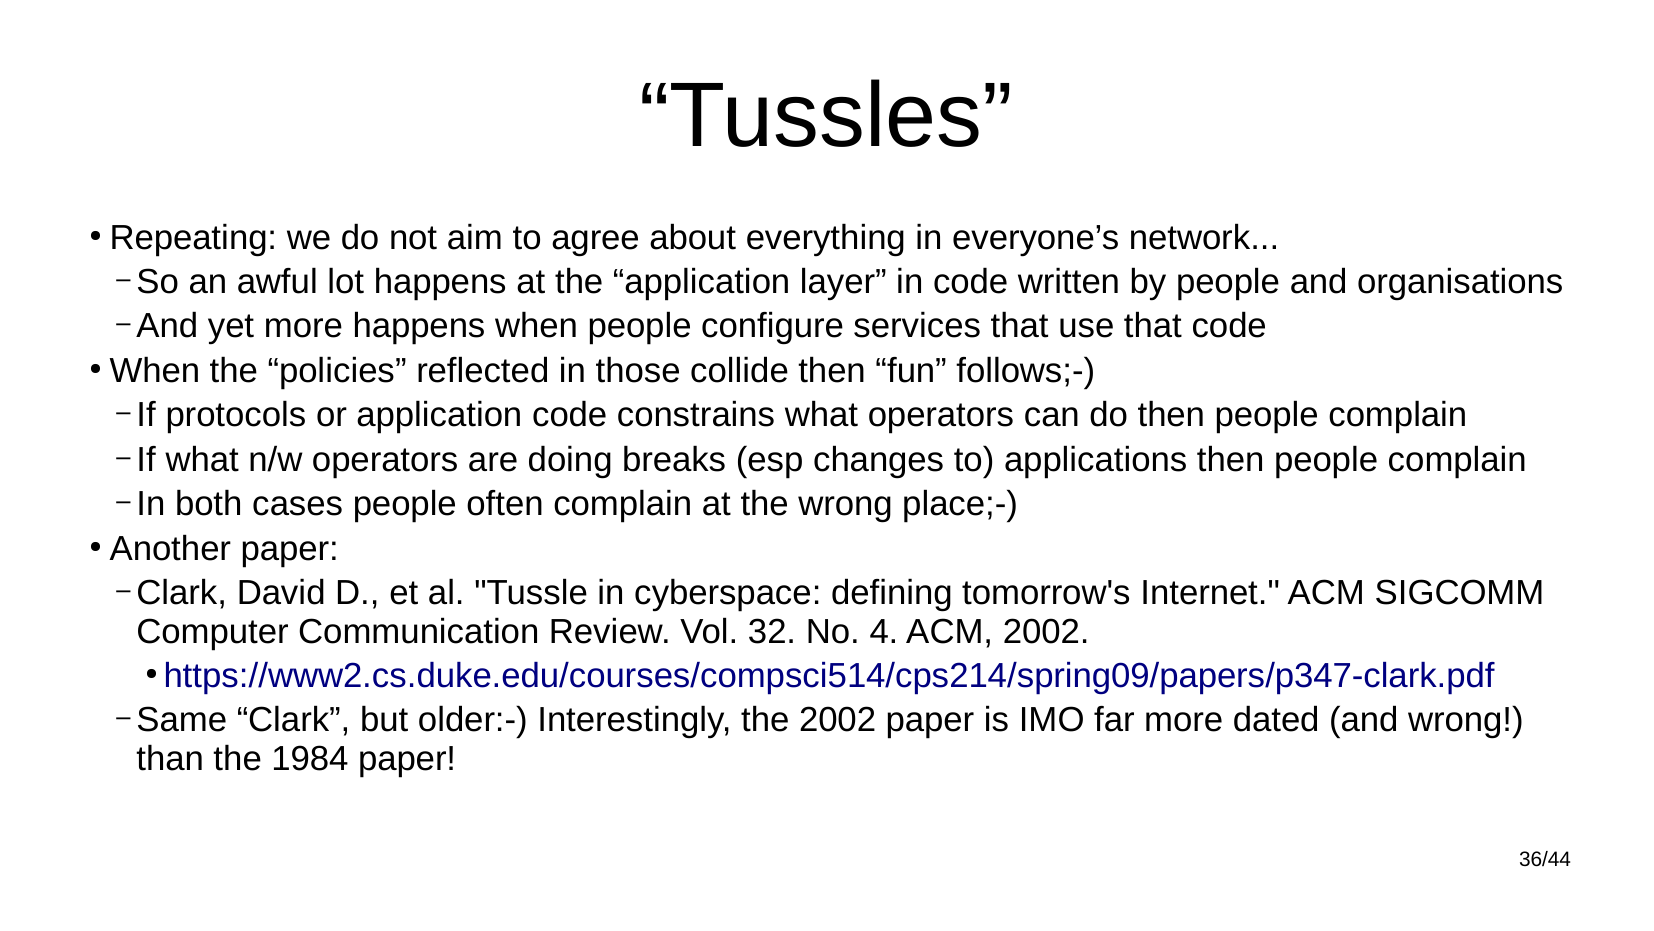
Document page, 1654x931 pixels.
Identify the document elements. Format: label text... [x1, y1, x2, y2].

title “Tussles” [82, 37, 1571, 193]
list Repeating: we do not aim to agree about everything in everyone’s network... So an awful lot happens at the “application layer” in code written by people and organisations And yet more happens when people configure services that use that code When the “policies” reflected in those collide then “fun” follows;-) If protocols or application code constrains what operators can do then people complain If what n/w operators are doing breaks (esp changes to) applications then people complain In both cases people often complain at the wrong place;-) Another paper: Clark, David D., et al. "Tussle in cyberspace: defining tomorrow's Internet." ACM SIGCOMM Computer Communication Review. Vol. 32. No. 4. ACM, 2002. https://www2.cs.duke.edu/courses/compsci514/cps214/spring09/papers/p347-clark.pdf Same “Clark”, but older:-) Interestingly, the 2002 paper is IMO far more dated (and wrong!) than the 1984 paper! [82, 217, 1571, 845]
